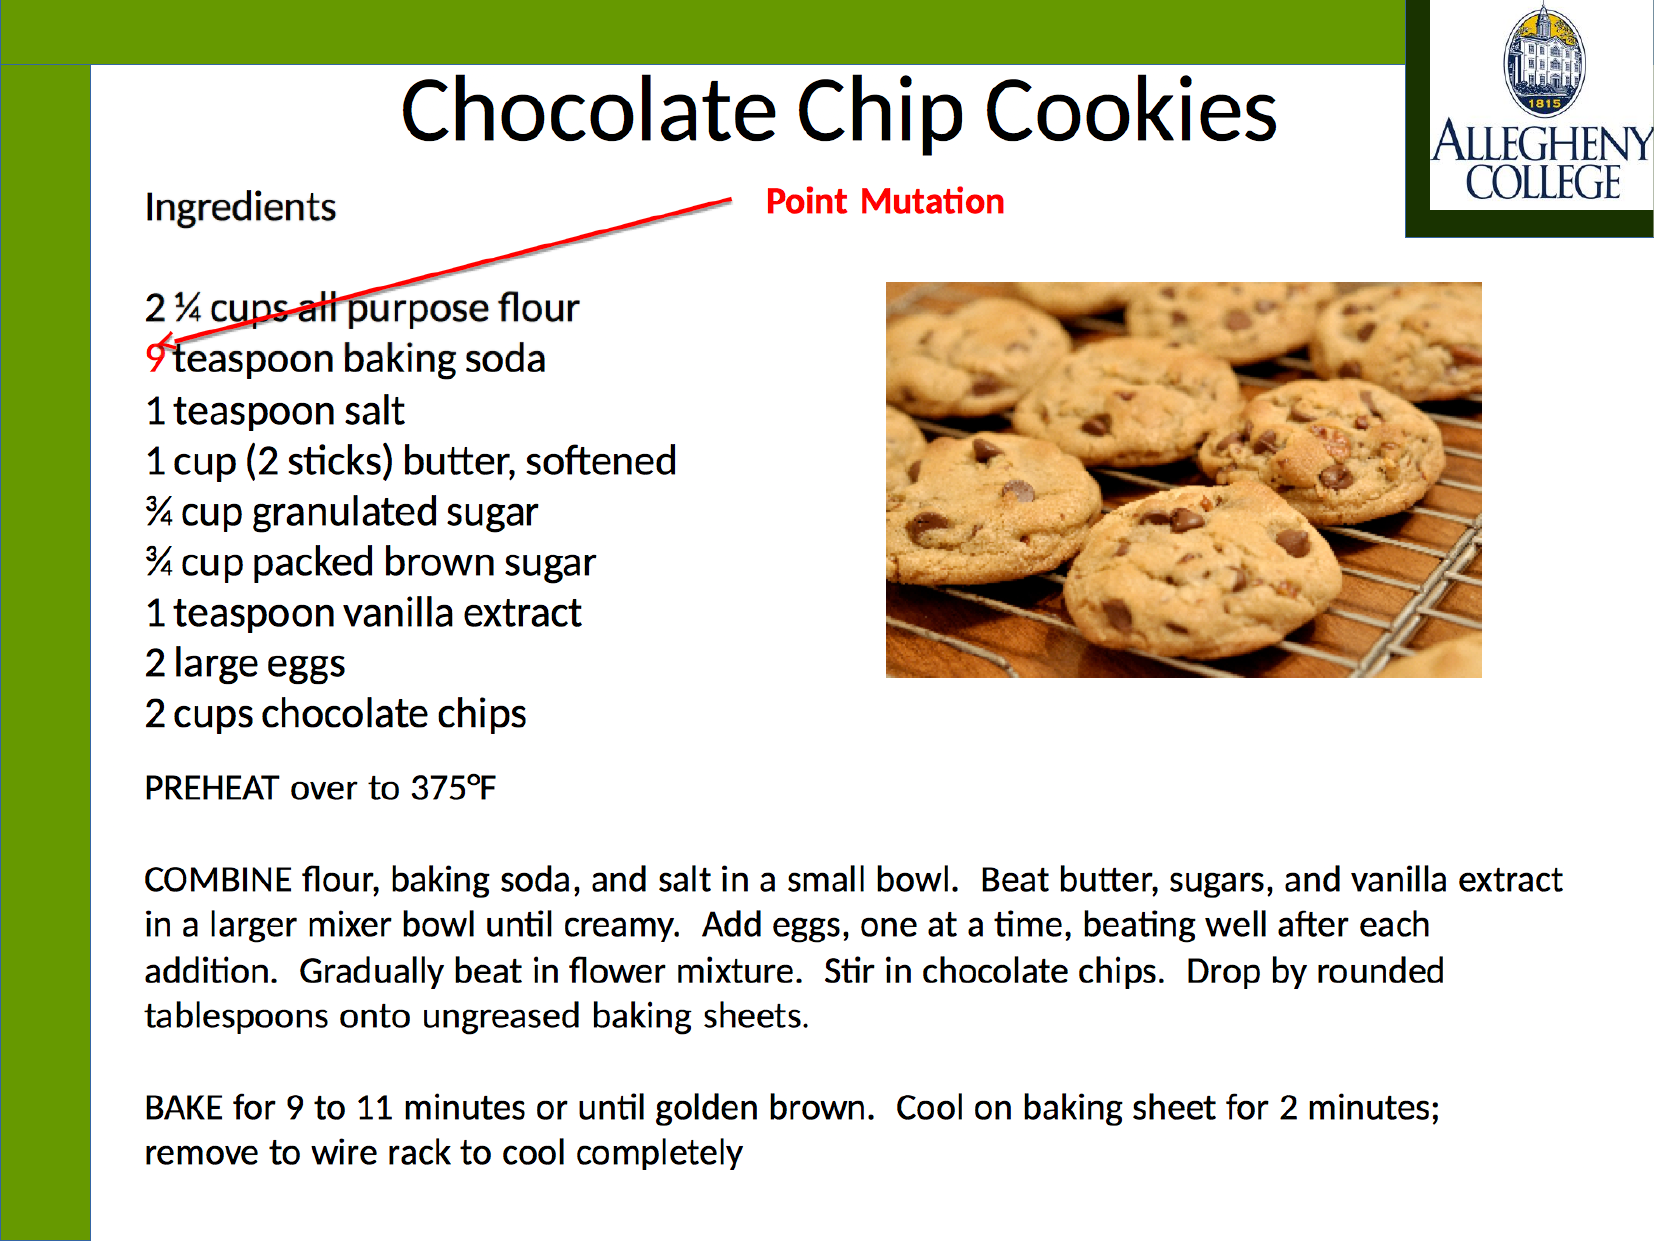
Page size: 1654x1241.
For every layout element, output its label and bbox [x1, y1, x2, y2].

picture [99, 65, 1584, 1182]
text_box [0, 0, 1654, 1241]
picture [1430, 0, 1654, 210]
